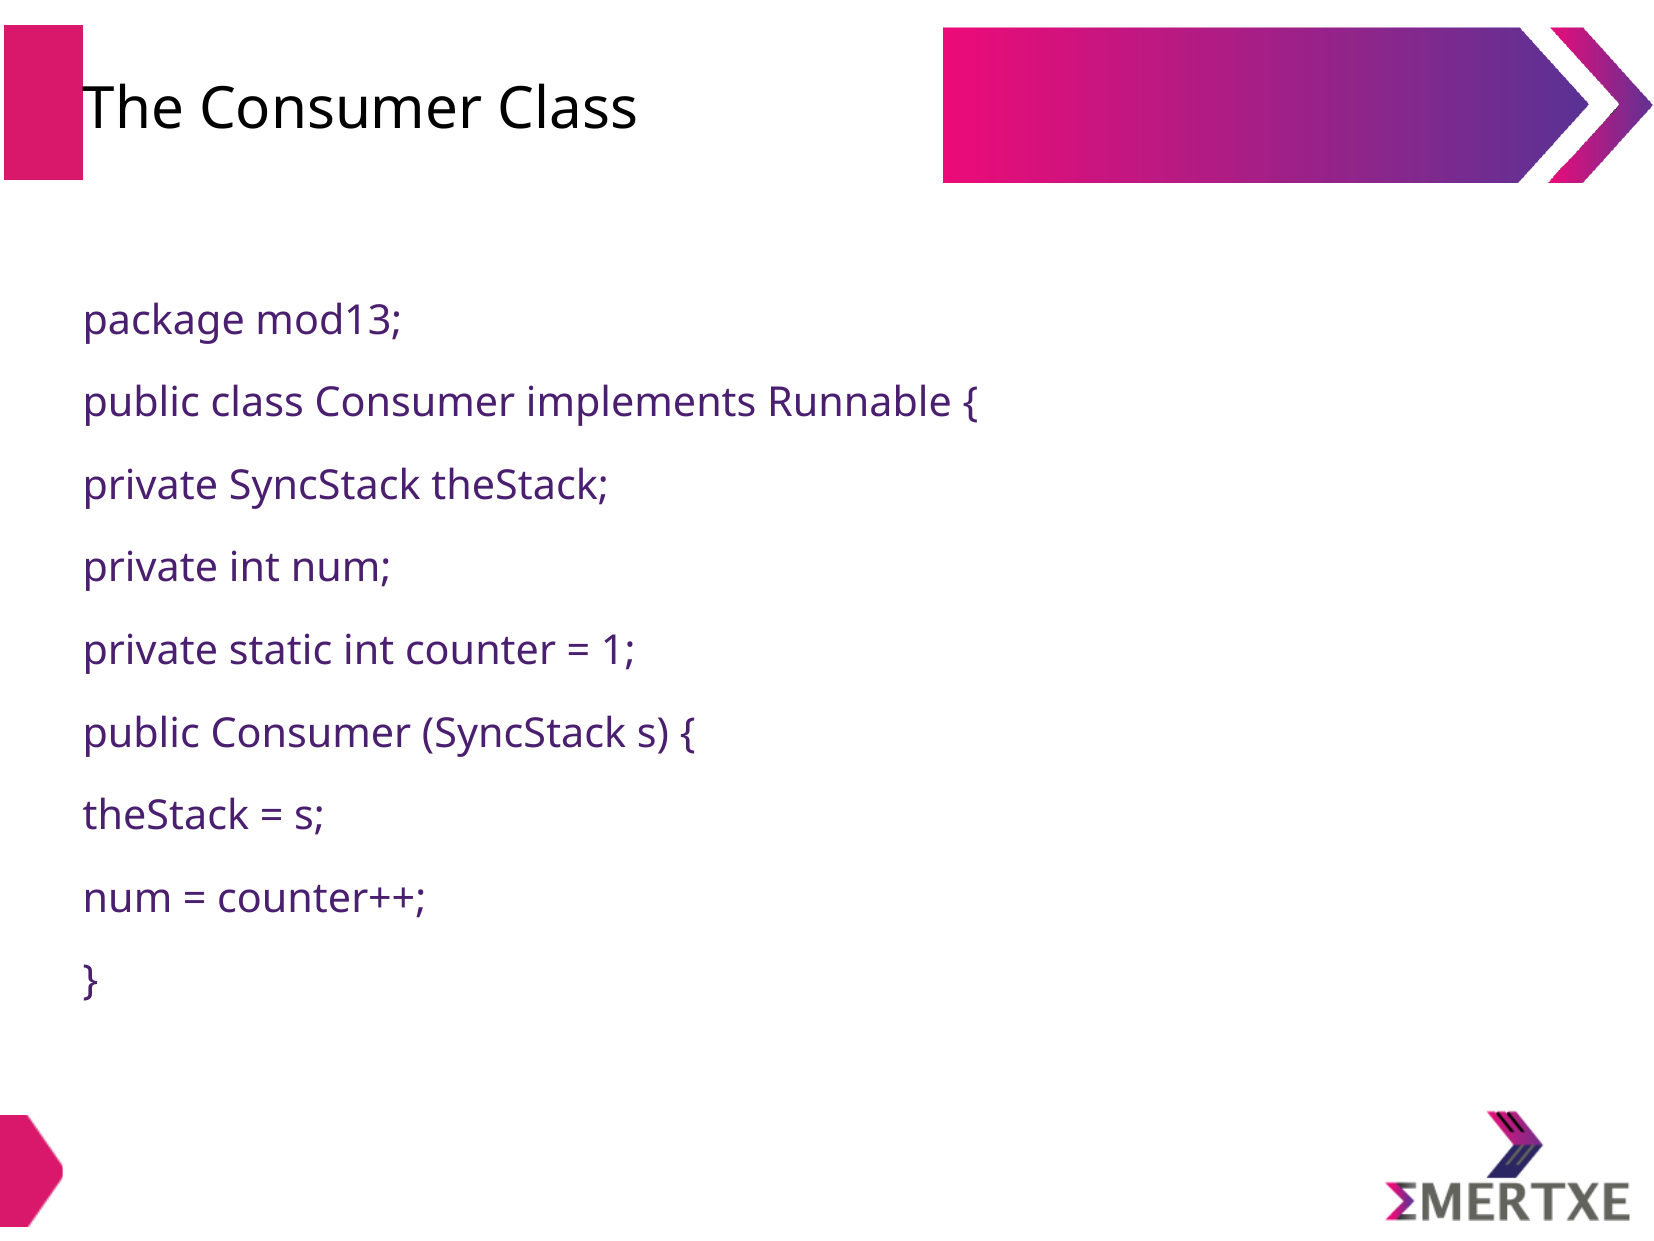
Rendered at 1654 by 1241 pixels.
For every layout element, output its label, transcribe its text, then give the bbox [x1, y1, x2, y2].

picture [1571, 27, 1653, 183]
list package mod13; public class Consumer implements Runnable { private SyncStack theStack; private int num; private static int counter = 1; public Consumer (SyncStack s) { theStack = s; num = counter++; } [82, 290, 1571, 1010]
title The Consumer Class [82, 2, 1571, 210]
picture [1385, 1107, 1631, 1221]
